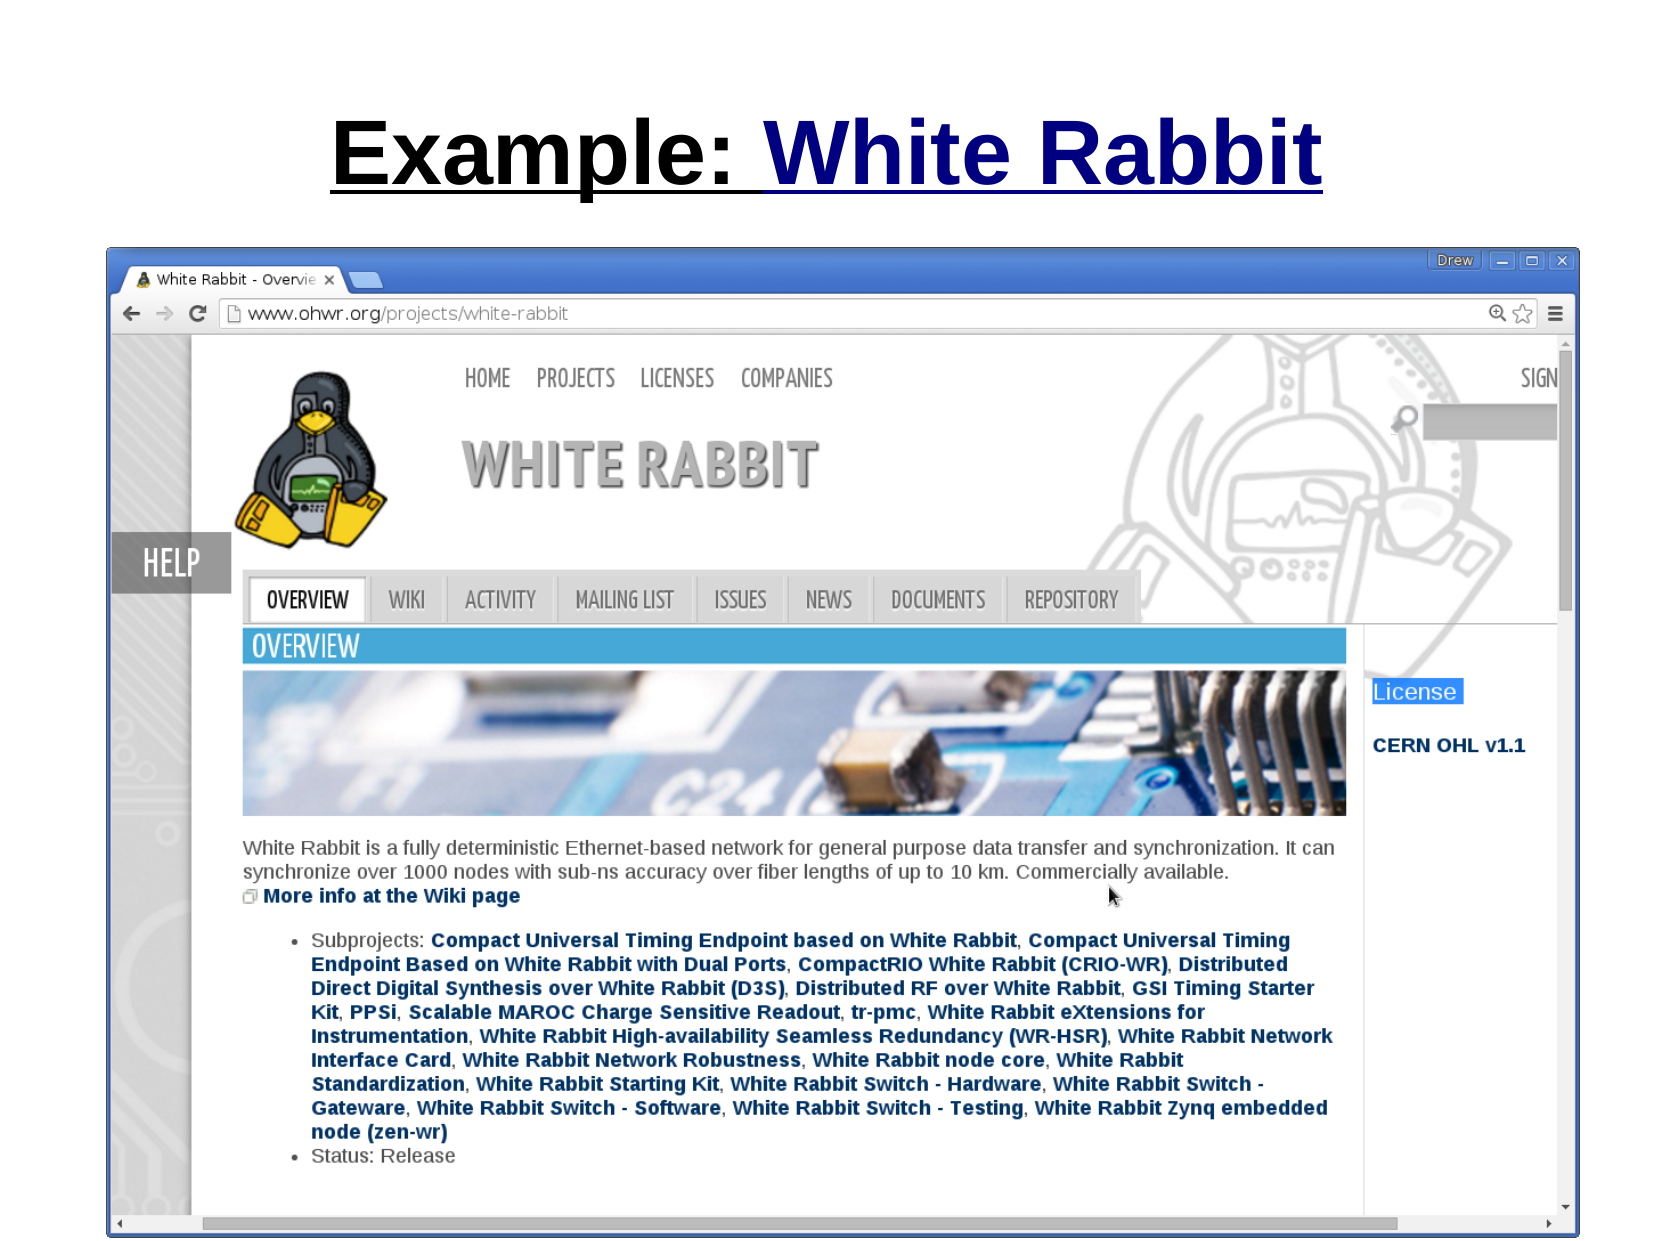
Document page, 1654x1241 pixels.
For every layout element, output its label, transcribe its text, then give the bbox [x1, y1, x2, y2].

title Example: White Rabbit [82, 49, 1571, 257]
picture [106, 247, 1580, 1238]
